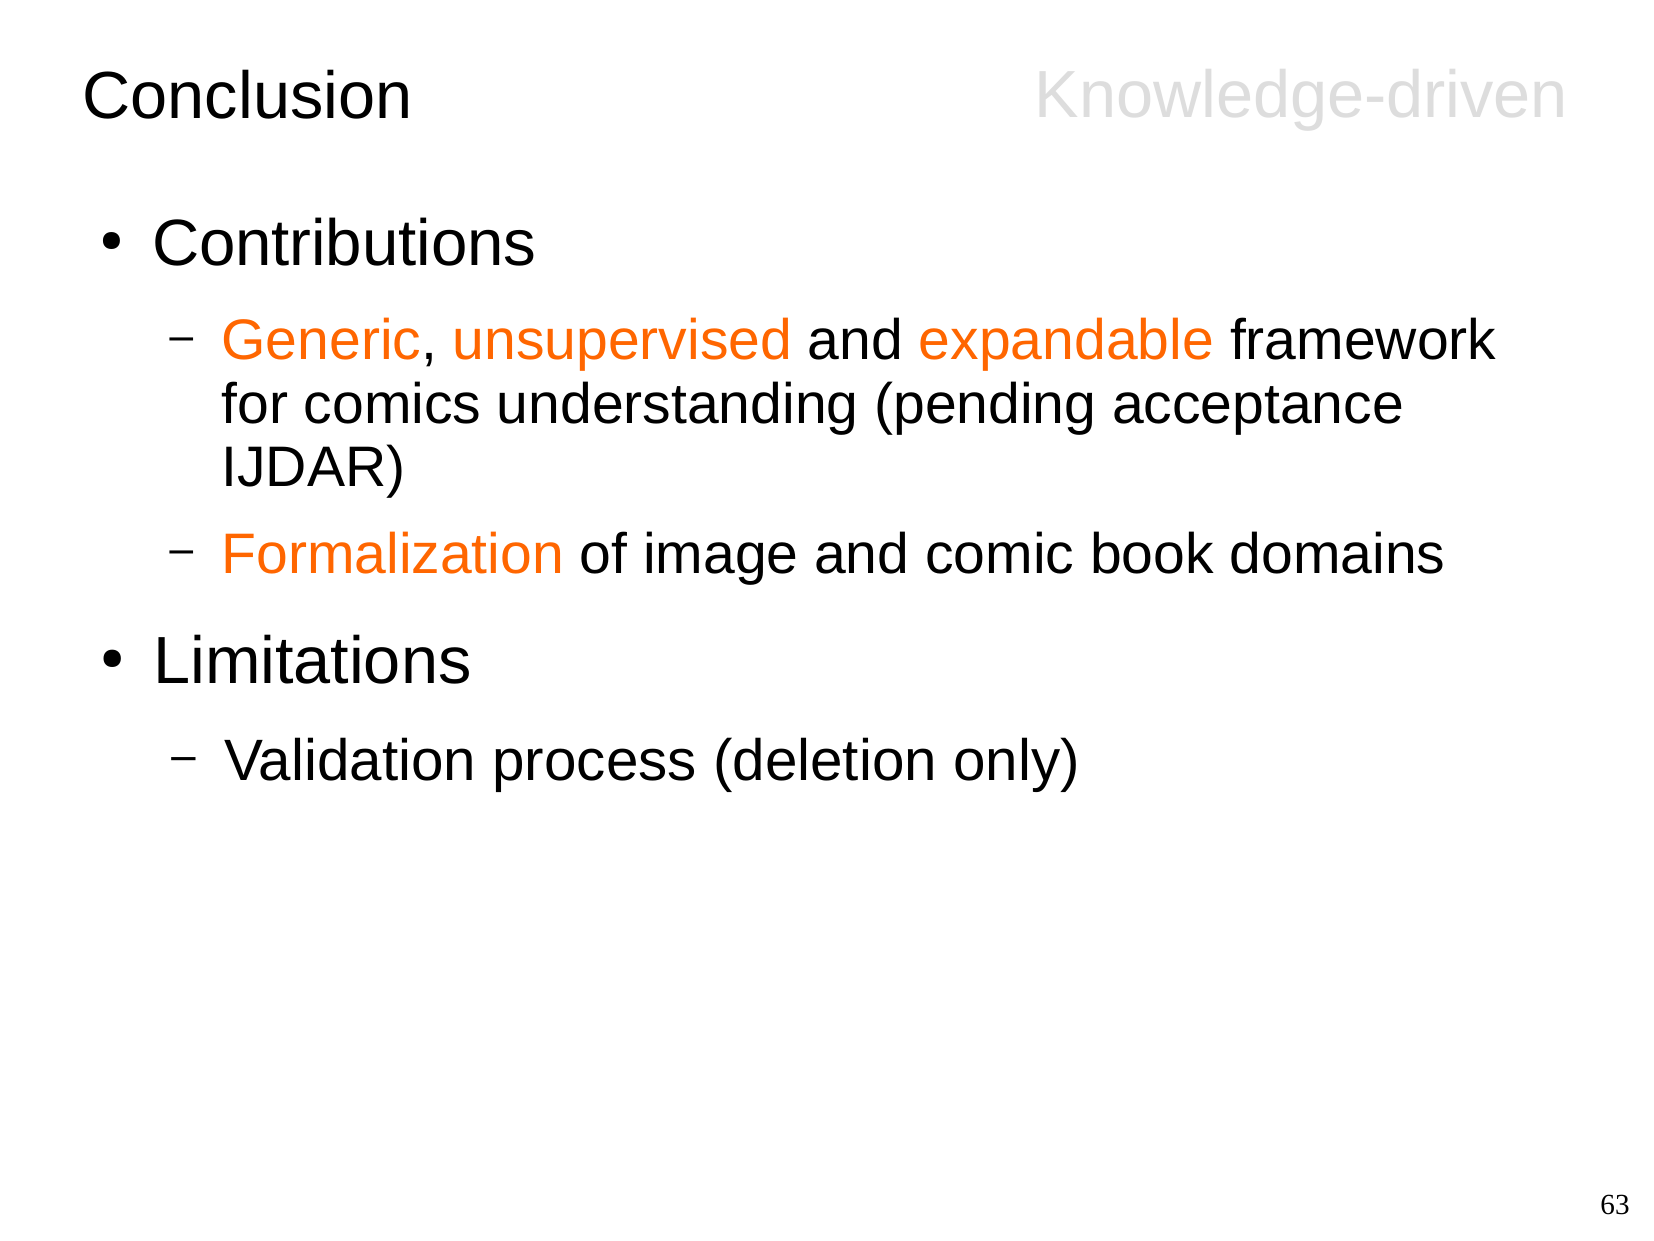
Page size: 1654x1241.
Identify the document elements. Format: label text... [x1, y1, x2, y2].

title Conclusion [82, 55, 1571, 136]
list Contributions Generic, unsupervised and expandable framework for comics understanding (pending acceptance IJDAR) Formalization of image and comic book domains [82, 206, 1571, 587]
list Limitations Validation process (deletion only) [82, 623, 1571, 1004]
